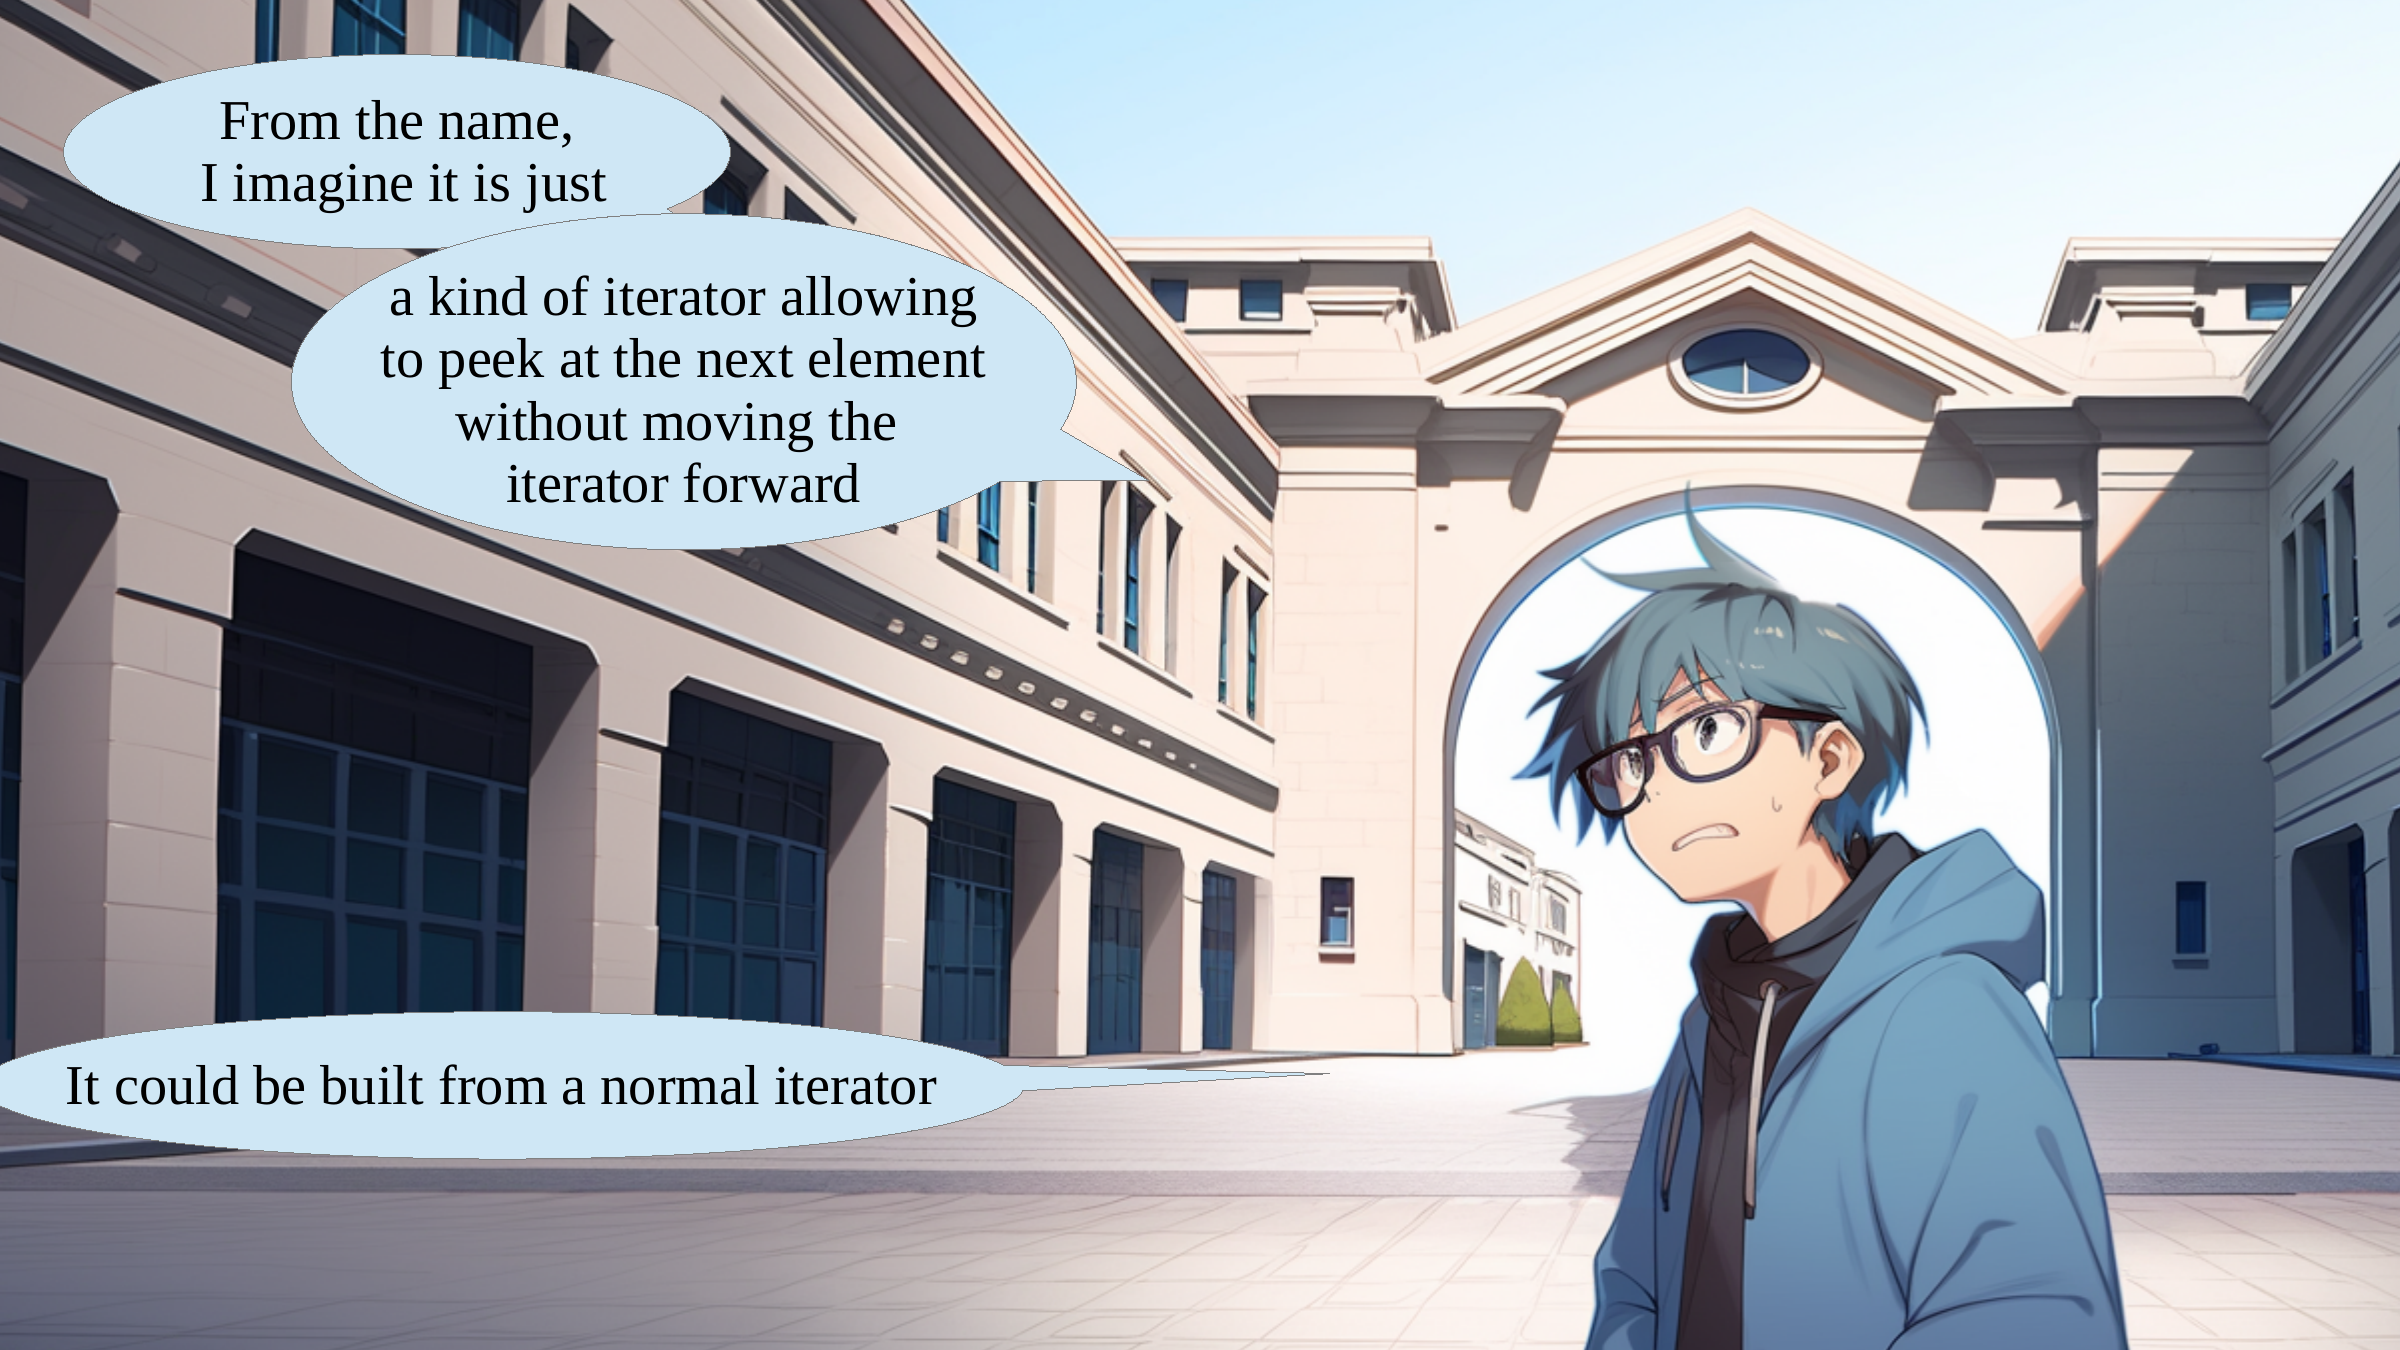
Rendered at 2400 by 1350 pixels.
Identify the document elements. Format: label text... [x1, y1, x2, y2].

picture [0, 0, 2400, 1350]
text_box a kind of iterator allowing to peek at the next element without moving the iterator forward [291, 213, 1149, 550]
text_box It could be built from a normal iterator [0, 1011, 1330, 1160]
text_box From the name, I imagine it is just [63, 54, 731, 249]
